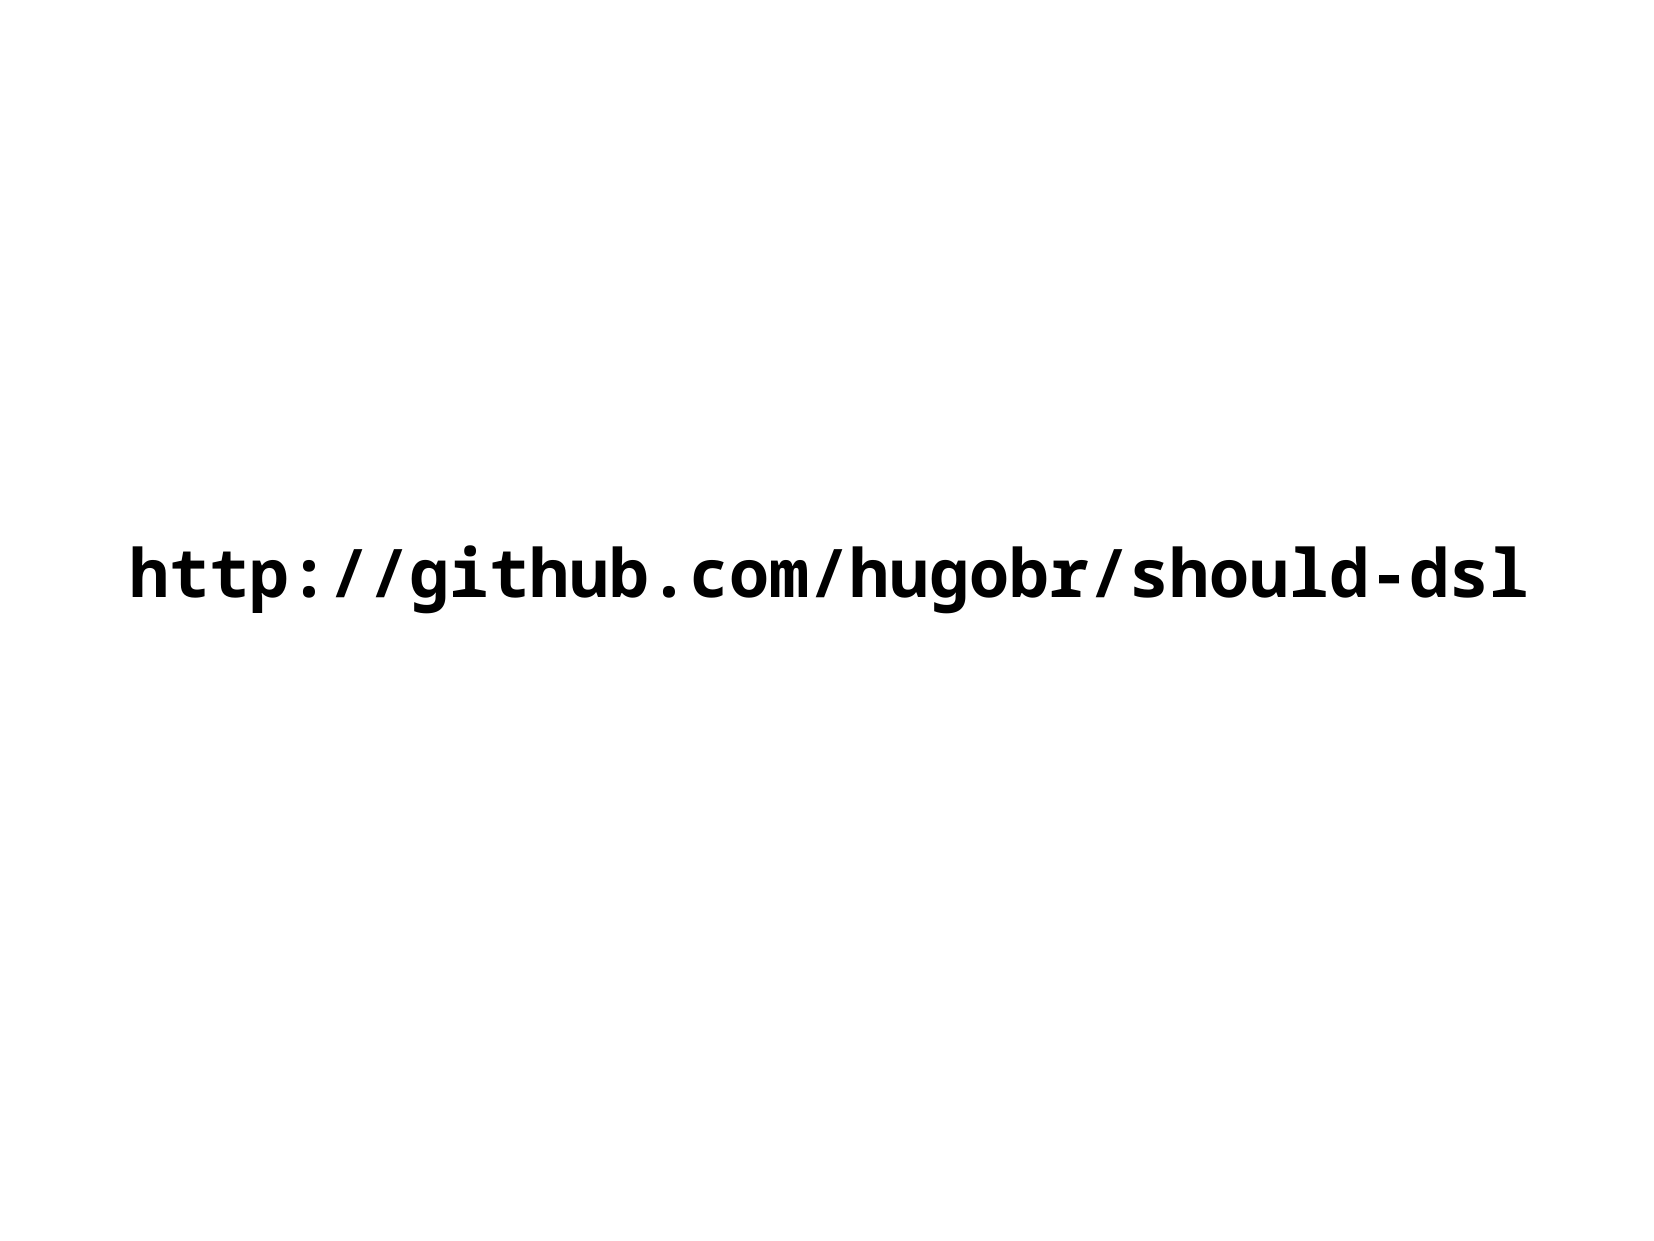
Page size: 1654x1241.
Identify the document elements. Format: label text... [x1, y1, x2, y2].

text_box http://github.com/hugobr/should-dsl [114, 519, 1654, 614]
